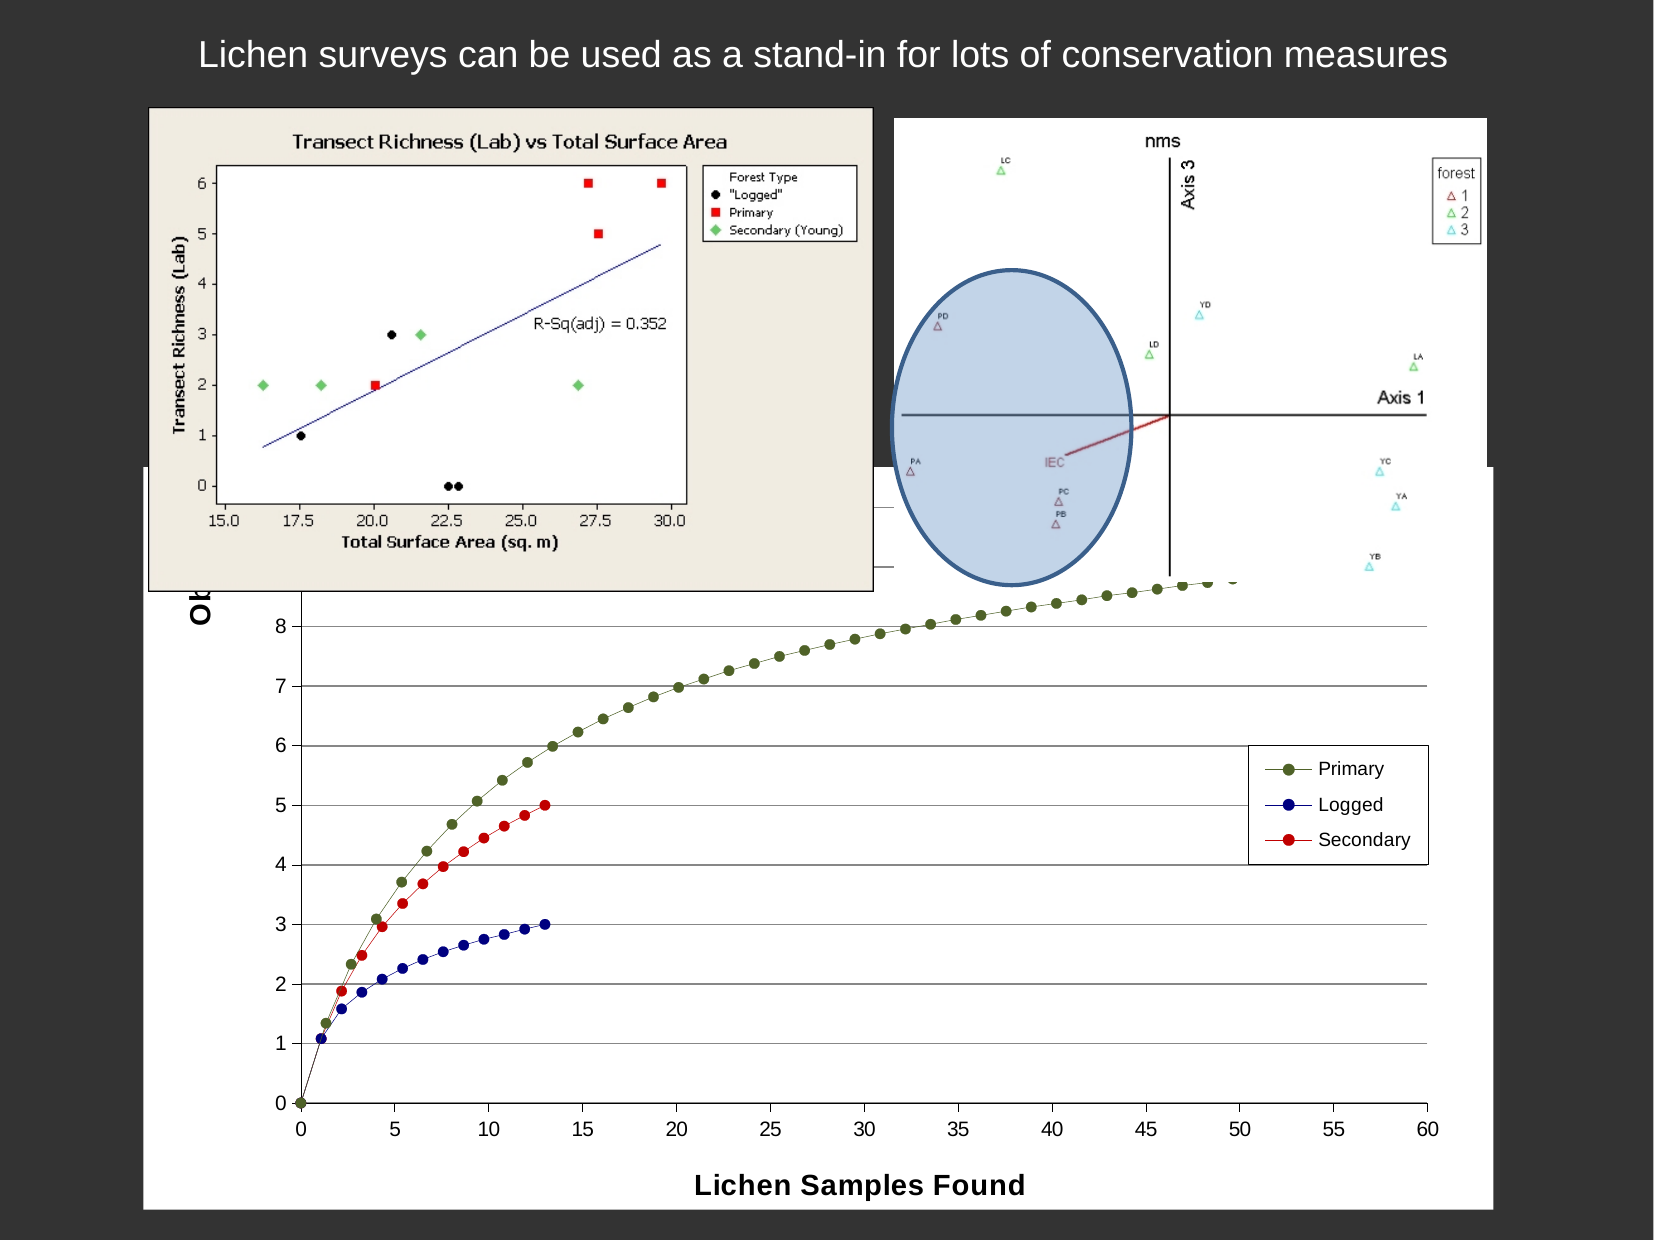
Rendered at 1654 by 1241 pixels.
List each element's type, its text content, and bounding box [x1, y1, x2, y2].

picture [143, 107, 1494, 1210]
text_box [891, 270, 1132, 586]
text_box Lichen surveys can be used as a stand-in for lots of conservation measures [29, 26, 1618, 83]
